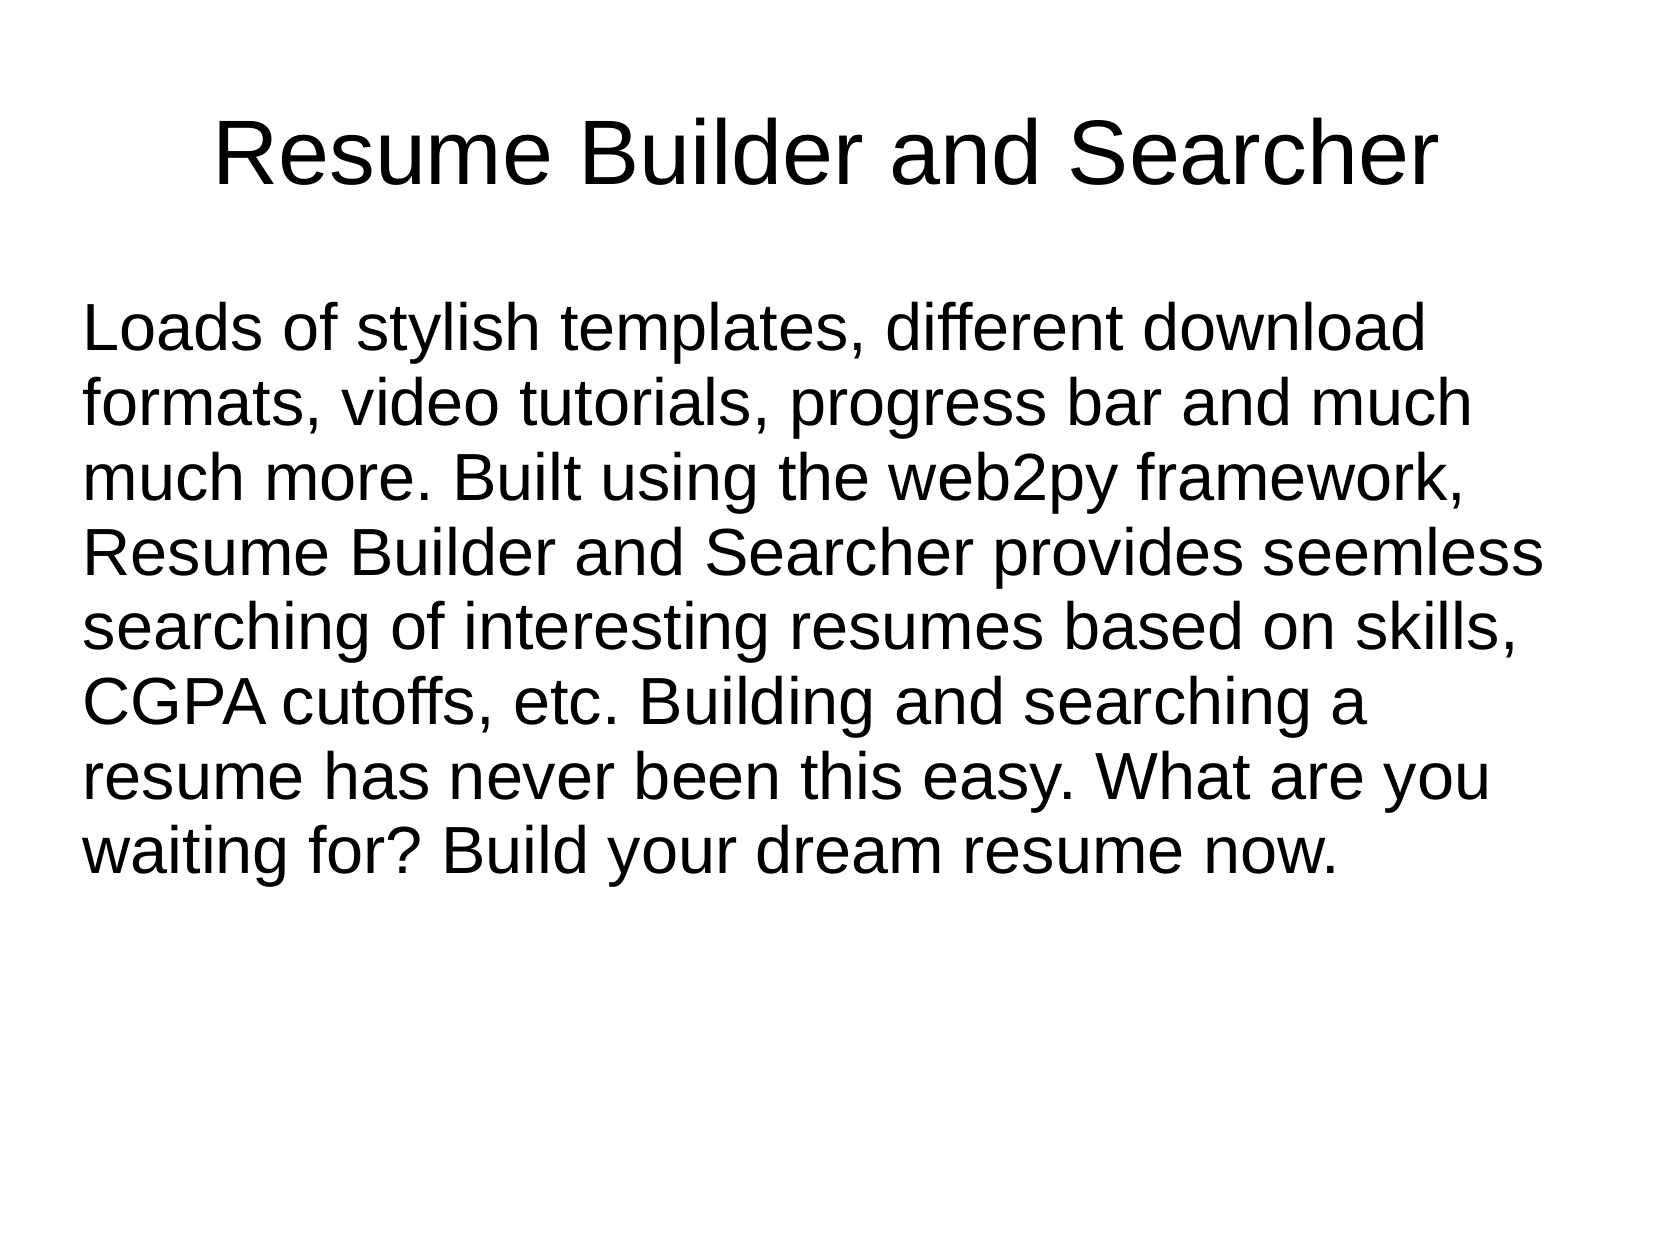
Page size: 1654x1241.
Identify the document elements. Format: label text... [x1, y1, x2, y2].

title Resume Builder and Searcher [82, 49, 1571, 257]
list Loads of stylish templates, different download formats, video tutorials, progress bar and much much more. Built using the web2py framework, Resume Builder and Searcher provides seemless searching of interesting resumes based on skills, CGPA cutoffs, etc. Building and searching a resume has never been this easy. What are you waiting for? Build your dream resume now. [82, 290, 1571, 1010]
